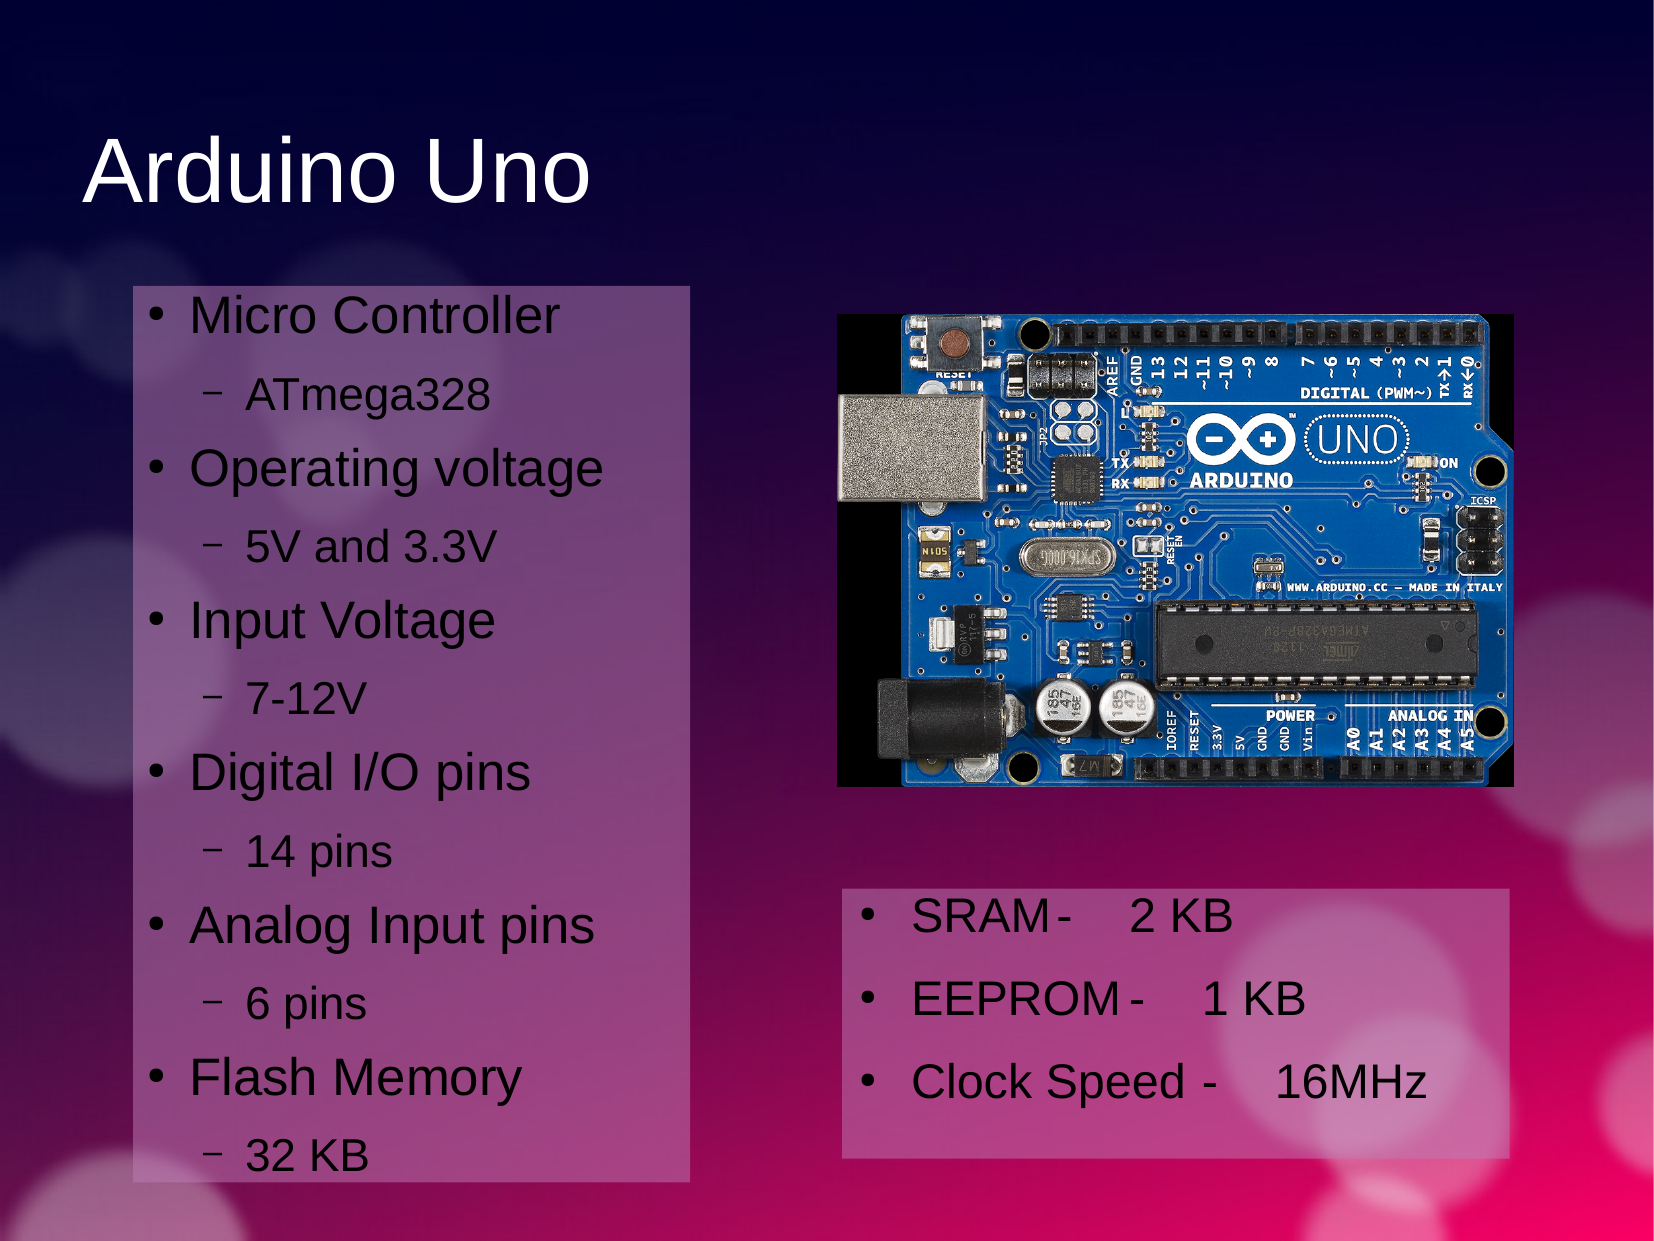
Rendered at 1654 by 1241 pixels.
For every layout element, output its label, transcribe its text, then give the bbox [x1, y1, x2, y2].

picture [0, 0, 1654, 1241]
title Arduino Uno [82, 119, 1571, 222]
list Micro Controller ATmega328 Operating voltage 5V and 3.3V Input Voltage 7-12V Digital I/O pins 14 pins Analog Input pins 6 pins Flash Memory 32 KB [133, 285, 691, 1183]
list SRAM - 2 KB EEPROM - 1 KB Clock Speed - 16MHz [842, 888, 1510, 1159]
